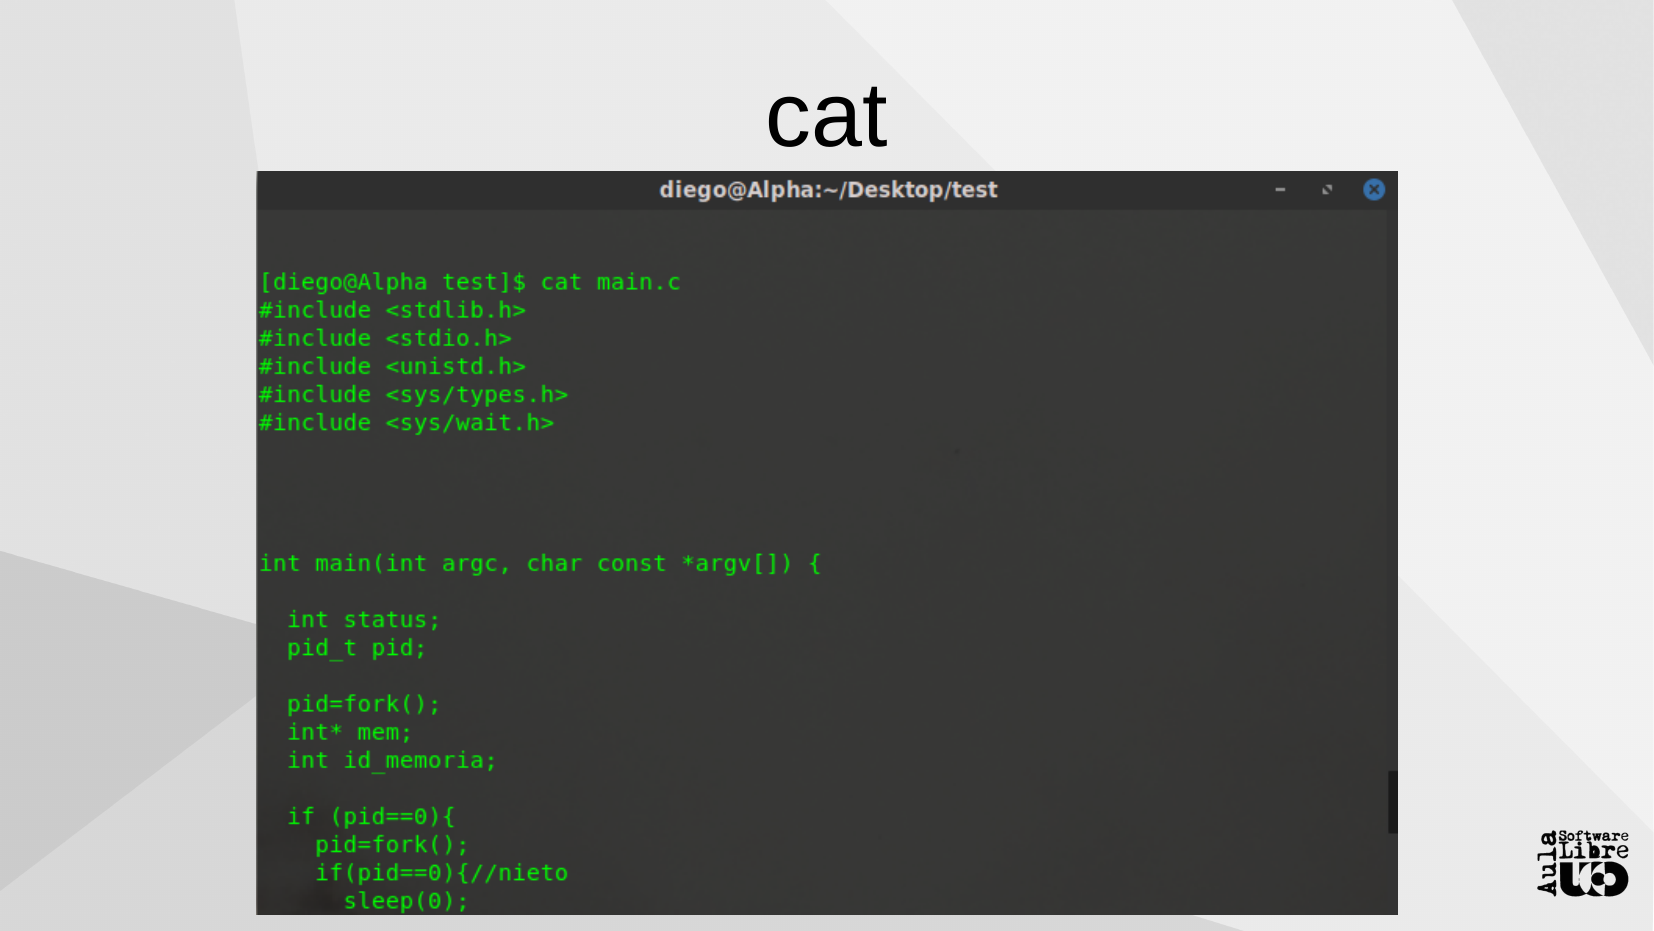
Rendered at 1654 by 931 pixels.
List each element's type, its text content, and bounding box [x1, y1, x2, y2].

title cat [82, 37, 1571, 193]
picture [0, 0, 1654, 931]
